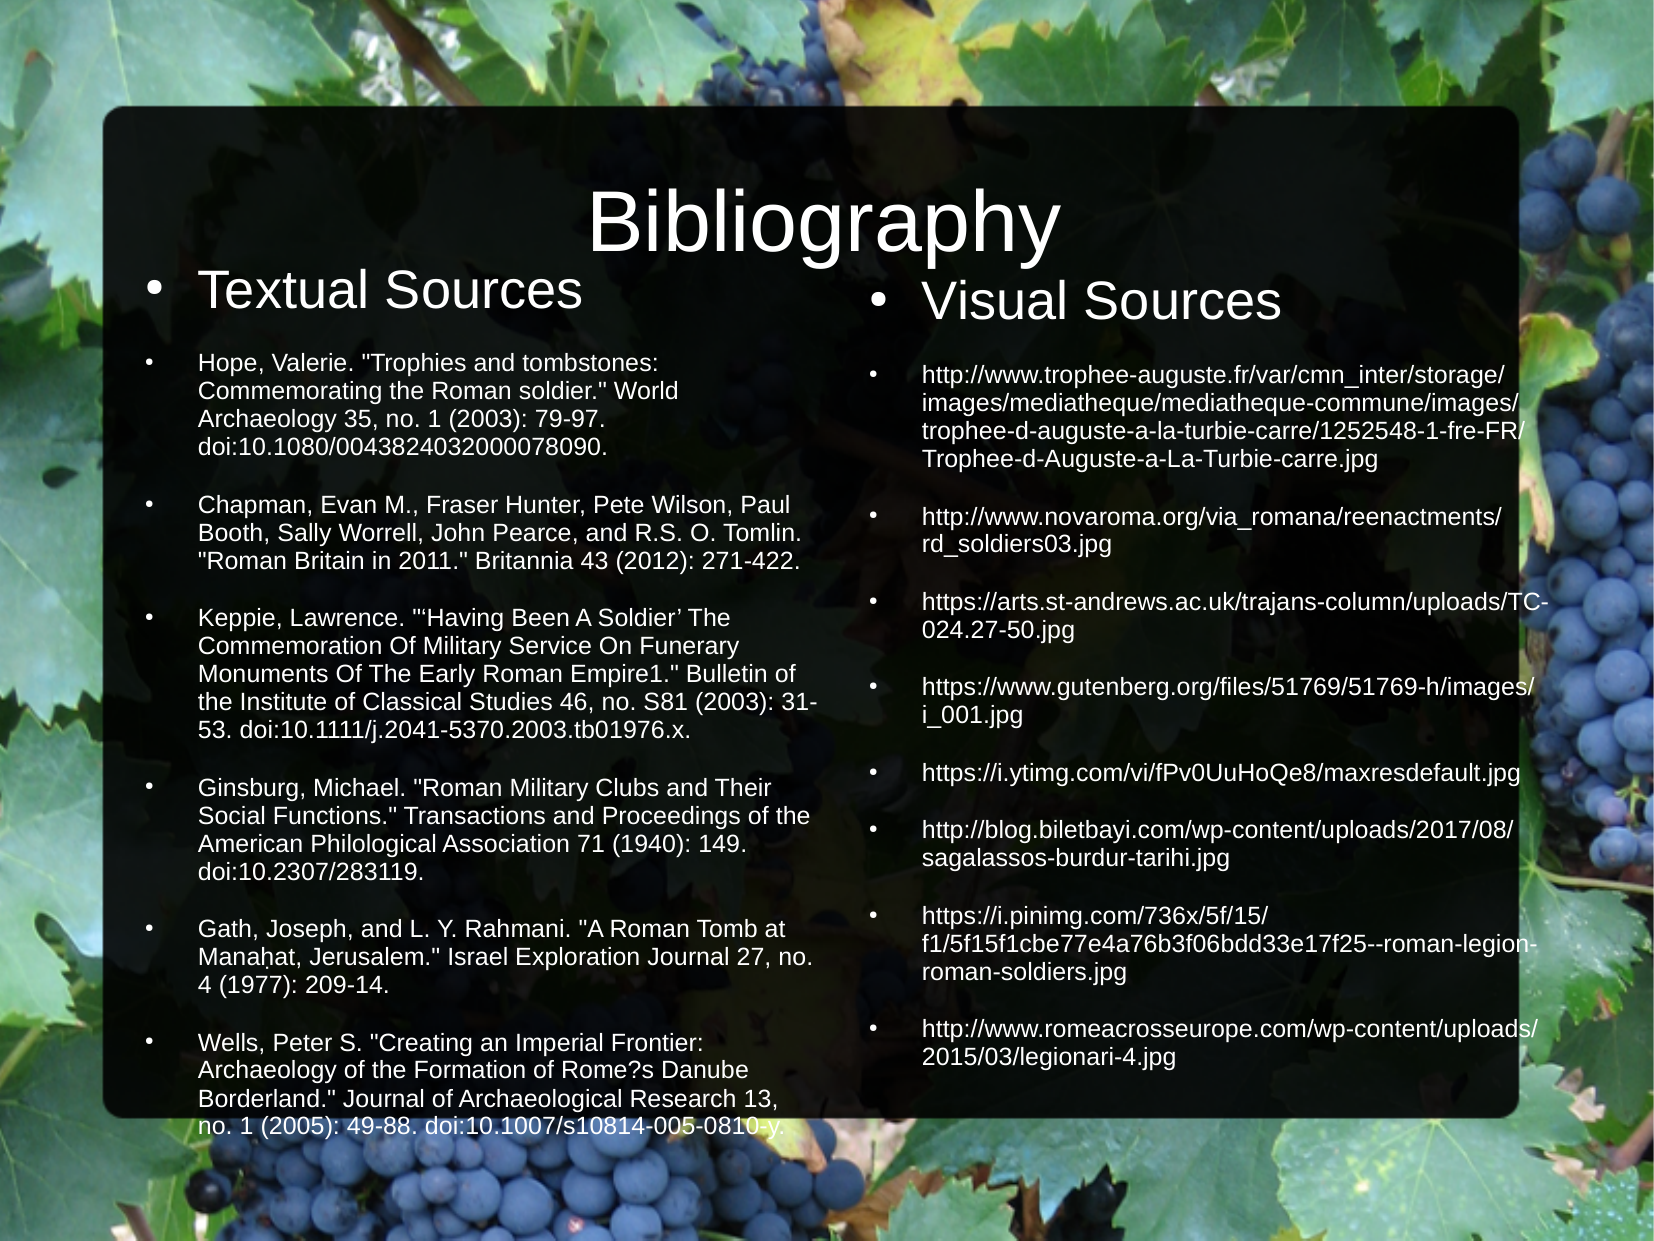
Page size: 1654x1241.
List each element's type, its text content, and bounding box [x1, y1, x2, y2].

list Visual Sources http://www.trophee-auguste.fr/var/cmn_inter/storage/images/mediatheque/mediatheque-commune/images/trophee-d-auguste-a-la-turbie-carre/1252548-1-fre-FR/Trophee-d-Auguste-a-La-Turbie-carre.jpg http://www.novaroma.org/via_romana/reenactments/rd_soldiers03.jpg https://arts.st-andrews.ac.uk/trajans-column/uploads/TC-024.27-50.jpg https://www.gutenberg.org/files/51769/51769-h/images/i_001.jpg https://i.ytimg.com/vi/fPv0UuHoQe8/maxresdefault.jpg http://blog.biletbayi.com/wp-content/uploads/2017/08/sagalassos-burdur-tarihi.jpg https://i.pinimg.com/736x/5f/15/f1/5f15f1cbe77e4a76b3f06bdd33e17f25--roman-legion-roman-soldiers.jpg http://www.romeacrosseurope.com/wp-content/uploads/2015/03/legionari-4.jpg [851, 270, 1606, 1241]
picture [0, 0, 1654, 1241]
list Textual Sources Hope, Valerie. "Trophies and tombstones: Commemorating the Roman soldier." World Archaeology 35, no. 1 (2003): 79-97. doi:10.1080/0043824032000078090. Chapman, Evan M., Fraser Hunter, Pete Wilson, Paul Booth, Sally Worrell, John Pearce, and R.S. O. Tomlin. "Roman Britain in 2011." Britannia 43 (2012): 271-422. Keppie, Lawrence. "‘Having Been A Soldier’ The Commemoration Of Military Service On Funerary Monuments Of The Early Roman Empire1." Bulletin of the Institute of Classical Studies 46, no. S81 (2003): 31-53. doi:10.1111/j.2041-5370.2003.tb01976.x. Ginsburg, Michael. "Roman Military Clubs and Their Social Functions." Transactions and Proceedings of the American Philological Association 71 (1940): 149. doi:10.2307/283119. Gath, Joseph, and L. Y. Rahmani. "A Roman Tomb at Manaḥat, Jerusalem." Israel Exploration Journal 27, no. 4 (1977): 209-14. Wells, Peter S. "Creating an Imperial Frontier: Archaeology of the Formation of Rome?s Danube Borderland." Journal of Archaeological Research 13, no. 1 (2005): 49-88. doi:10.1007/s10814-005-0810-y. [127, 259, 821, 1193]
title Bibliography [118, 117, 1506, 325]
